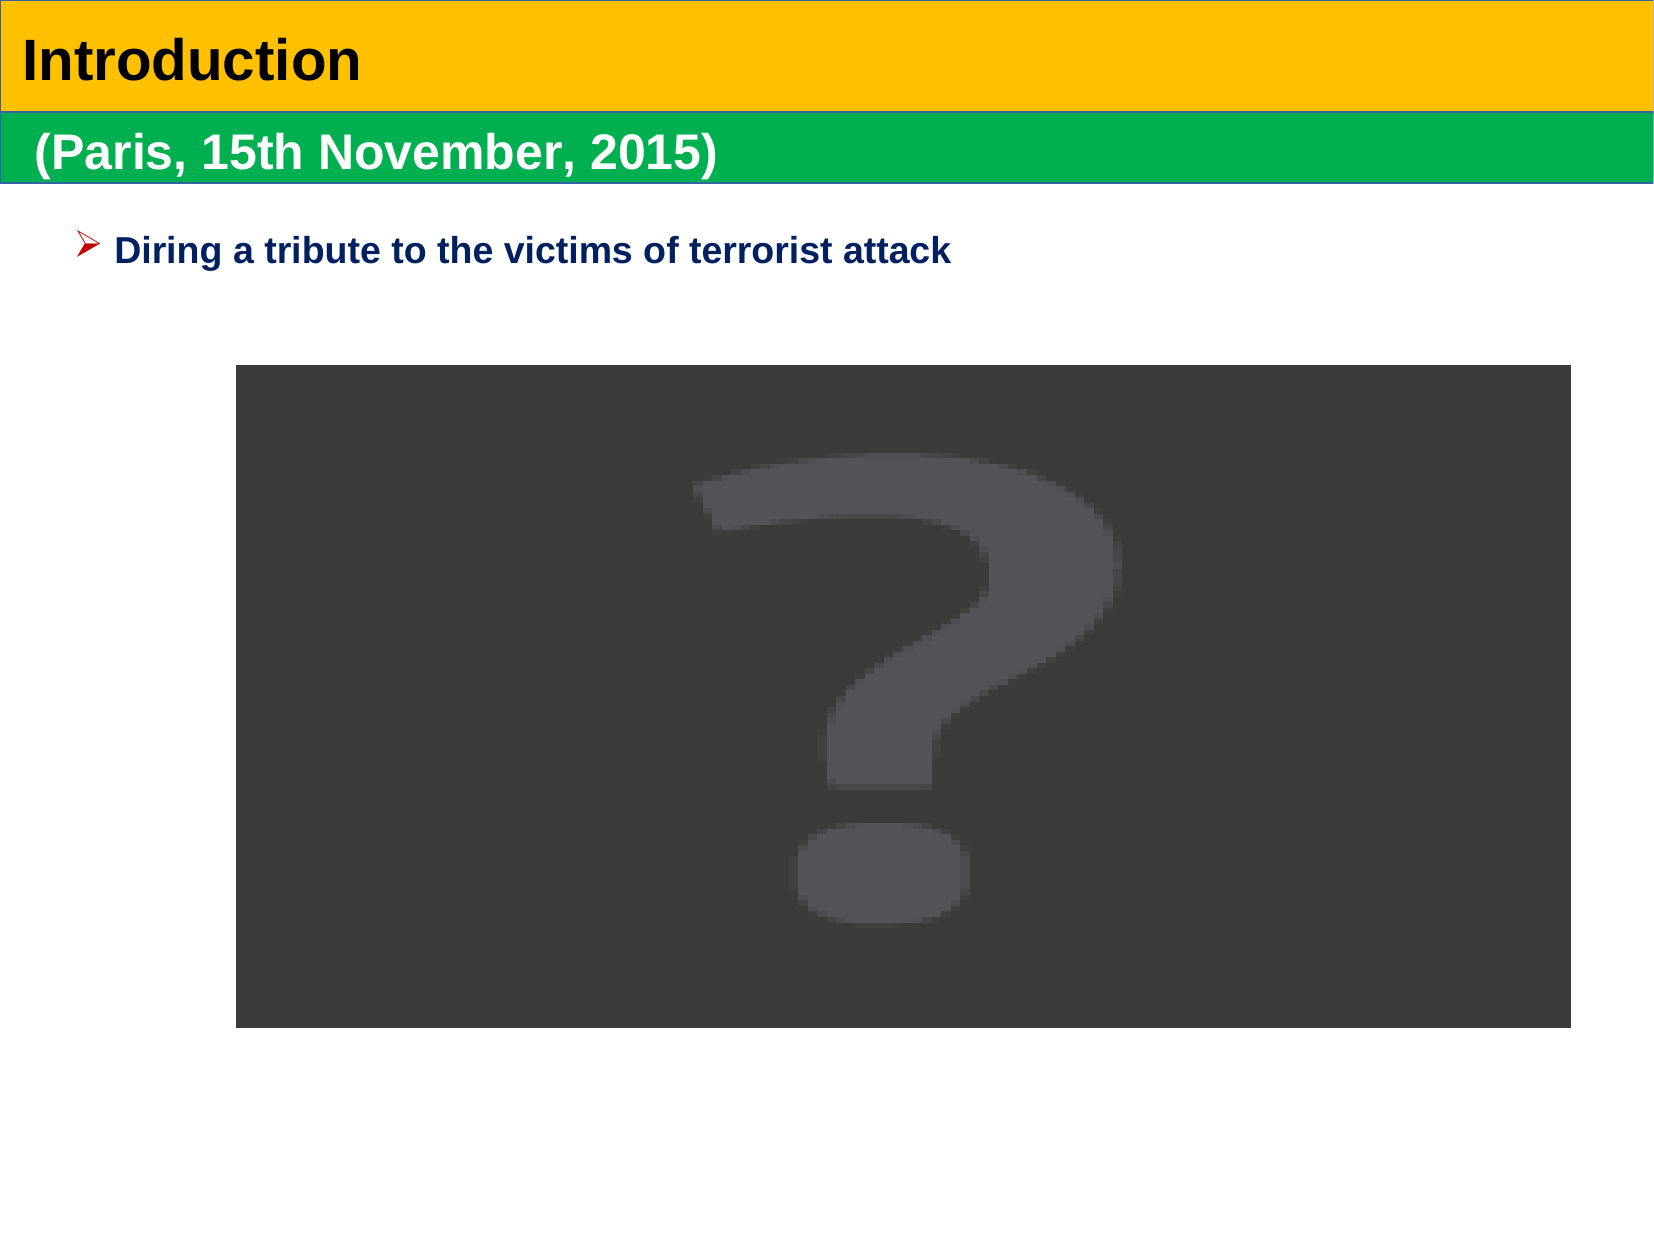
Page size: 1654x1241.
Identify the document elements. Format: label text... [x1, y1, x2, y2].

text_box Diring a tribute to the victims of terrorist attack [59, 218, 1577, 279]
text_box [0, 0, 1654, 183]
picture [236, 365, 1571, 1028]
text_box Introduction [7, 14, 981, 95]
text_box (Paris, 15th November, 2015) [5, 112, 1654, 193]
